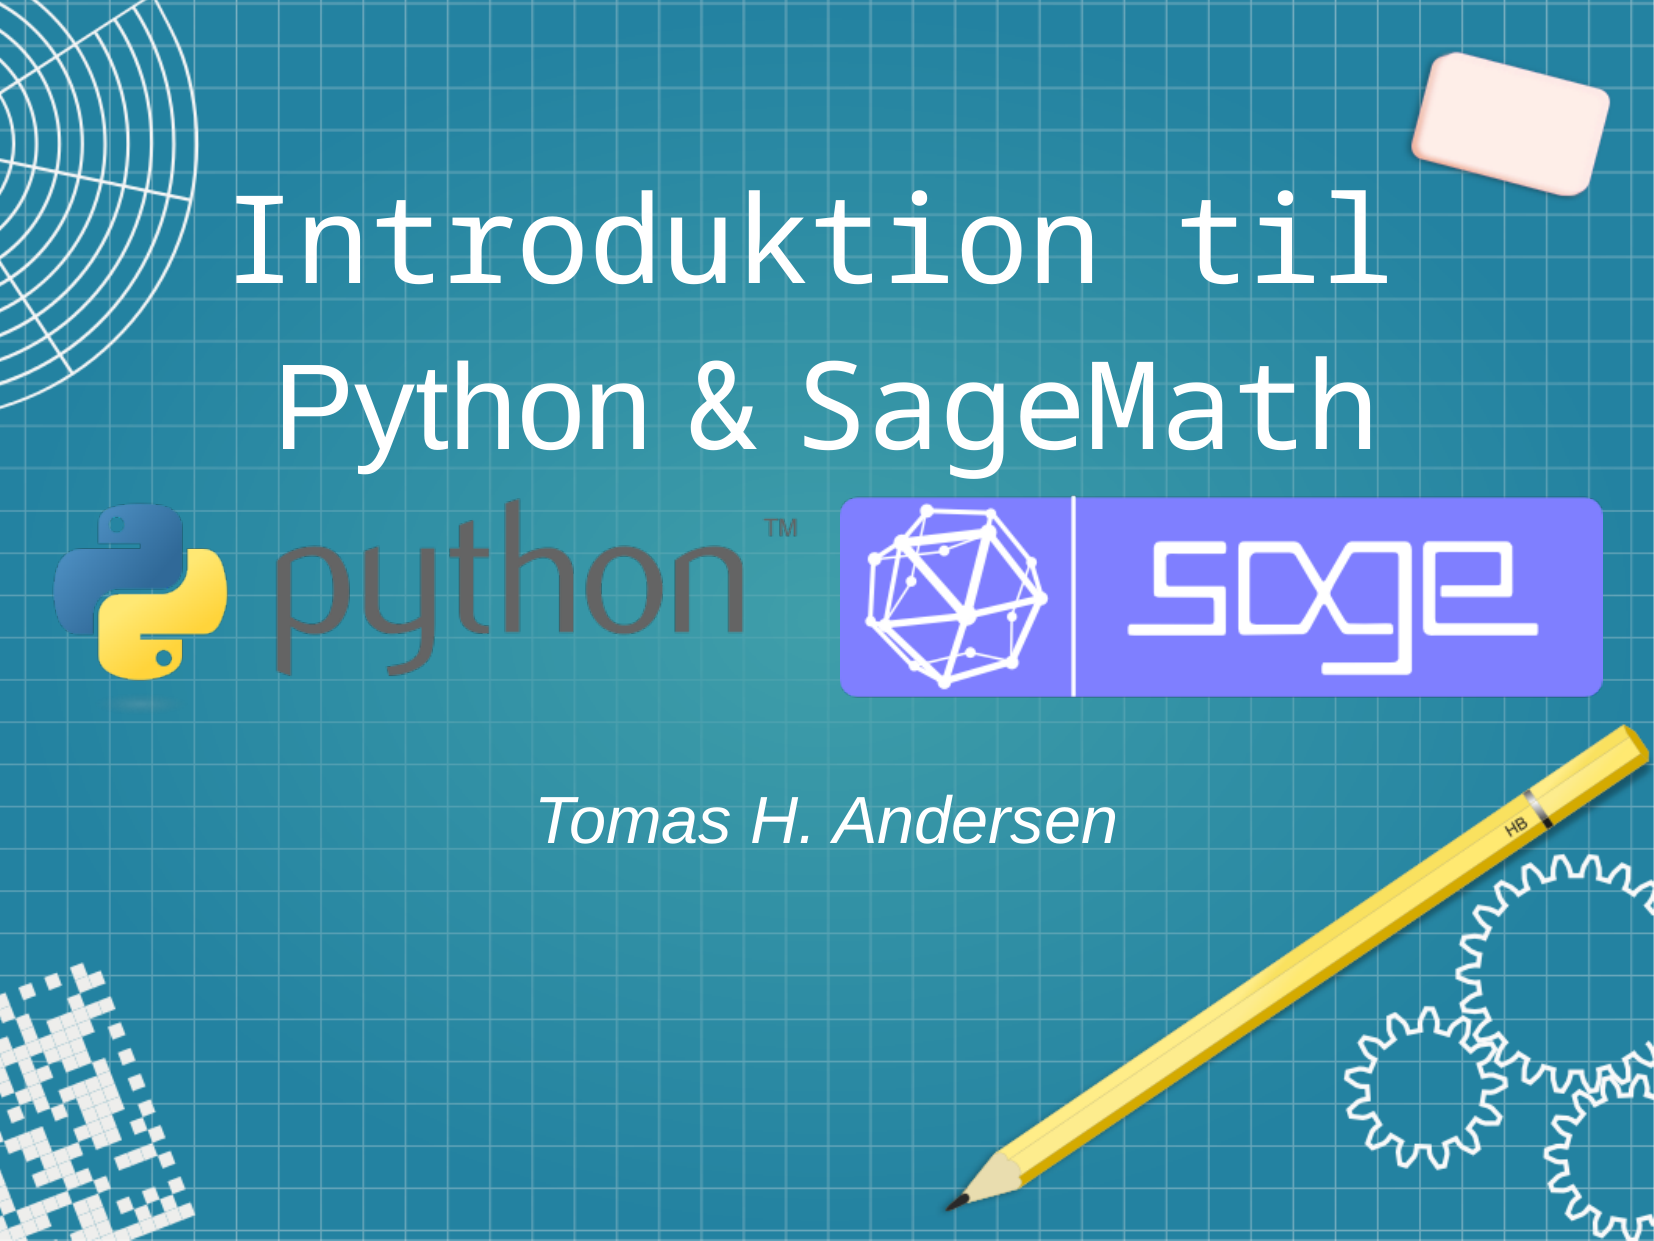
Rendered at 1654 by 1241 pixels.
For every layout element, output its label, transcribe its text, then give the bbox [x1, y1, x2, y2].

subtitle Tomas H. Andersen [82, 519, 1571, 1123]
title Introduktion til Python & SageMath [82, 158, 1571, 480]
picture [0, 0, 1654, 1241]
